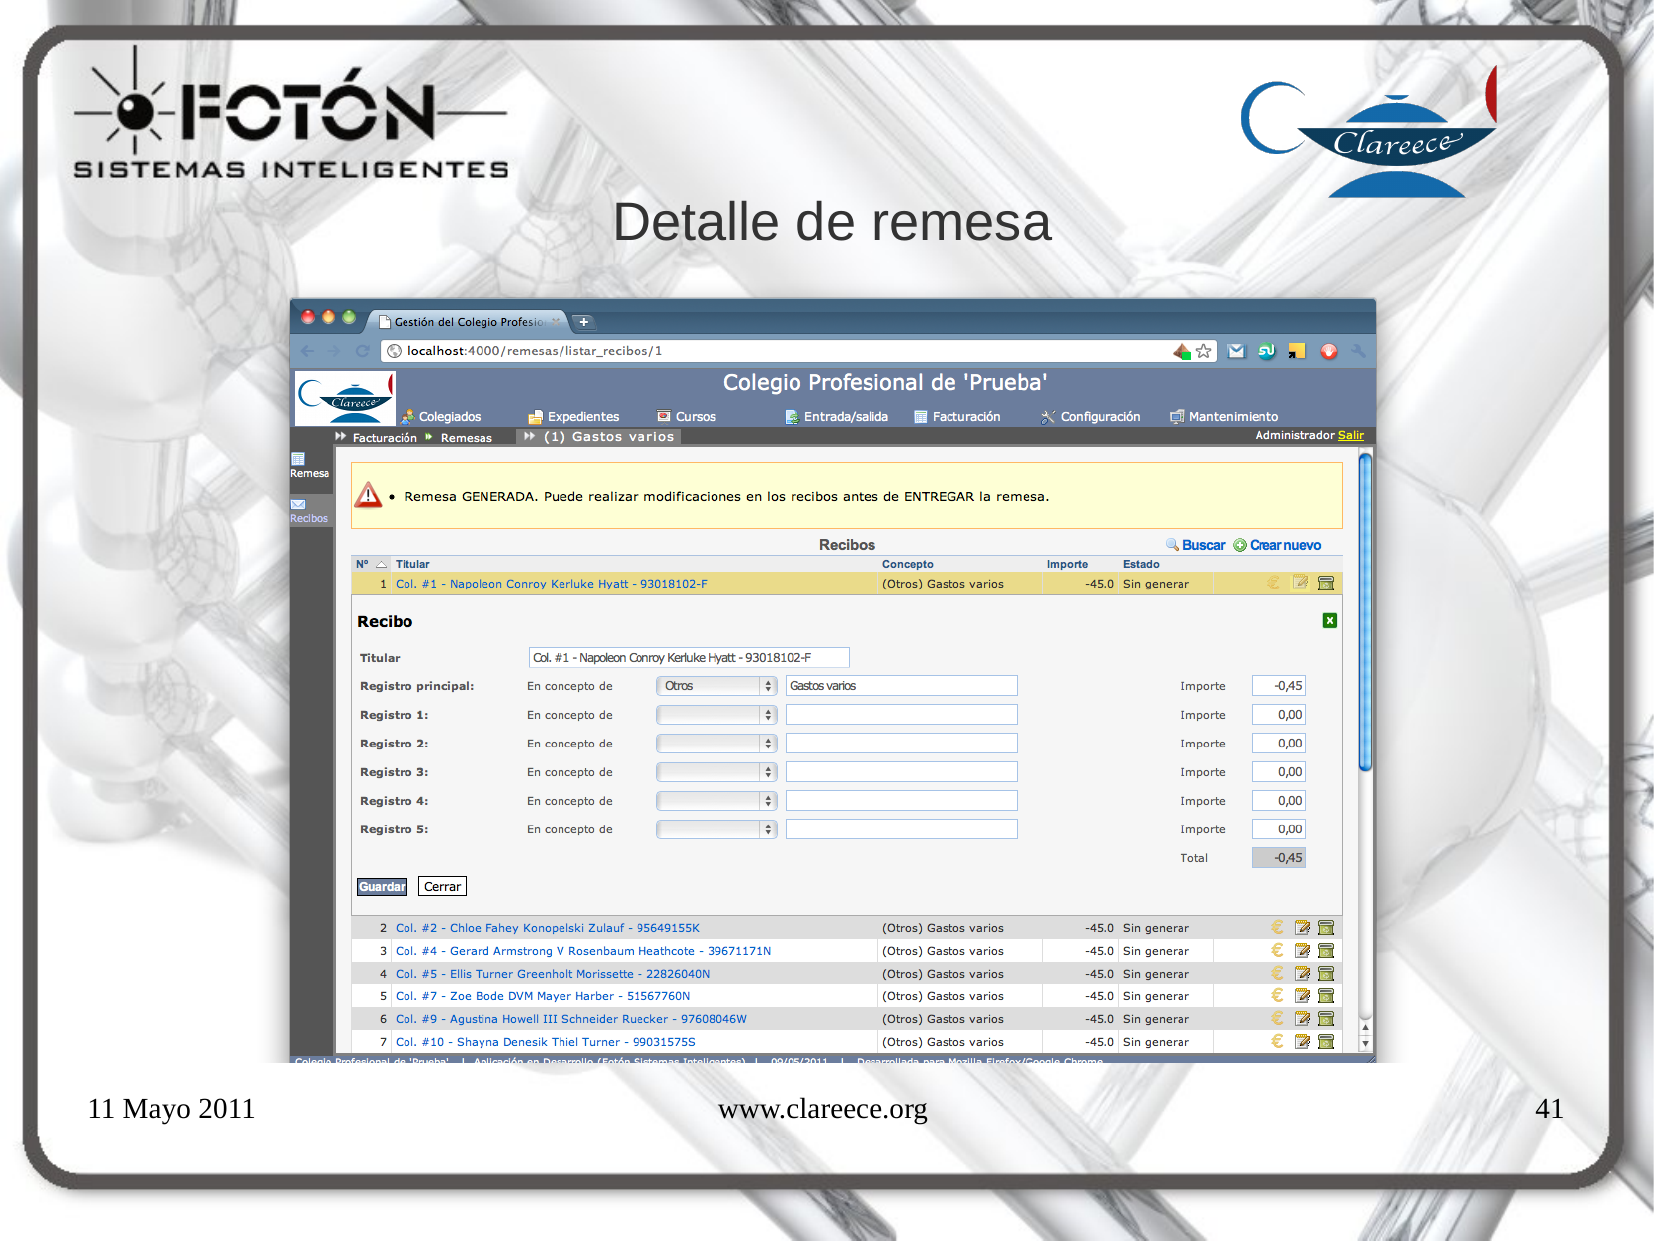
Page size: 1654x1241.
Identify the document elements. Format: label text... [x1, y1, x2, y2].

title Detalle de remesa [88, 177, 1577, 266]
picture [0, 0, 1654, 1241]
